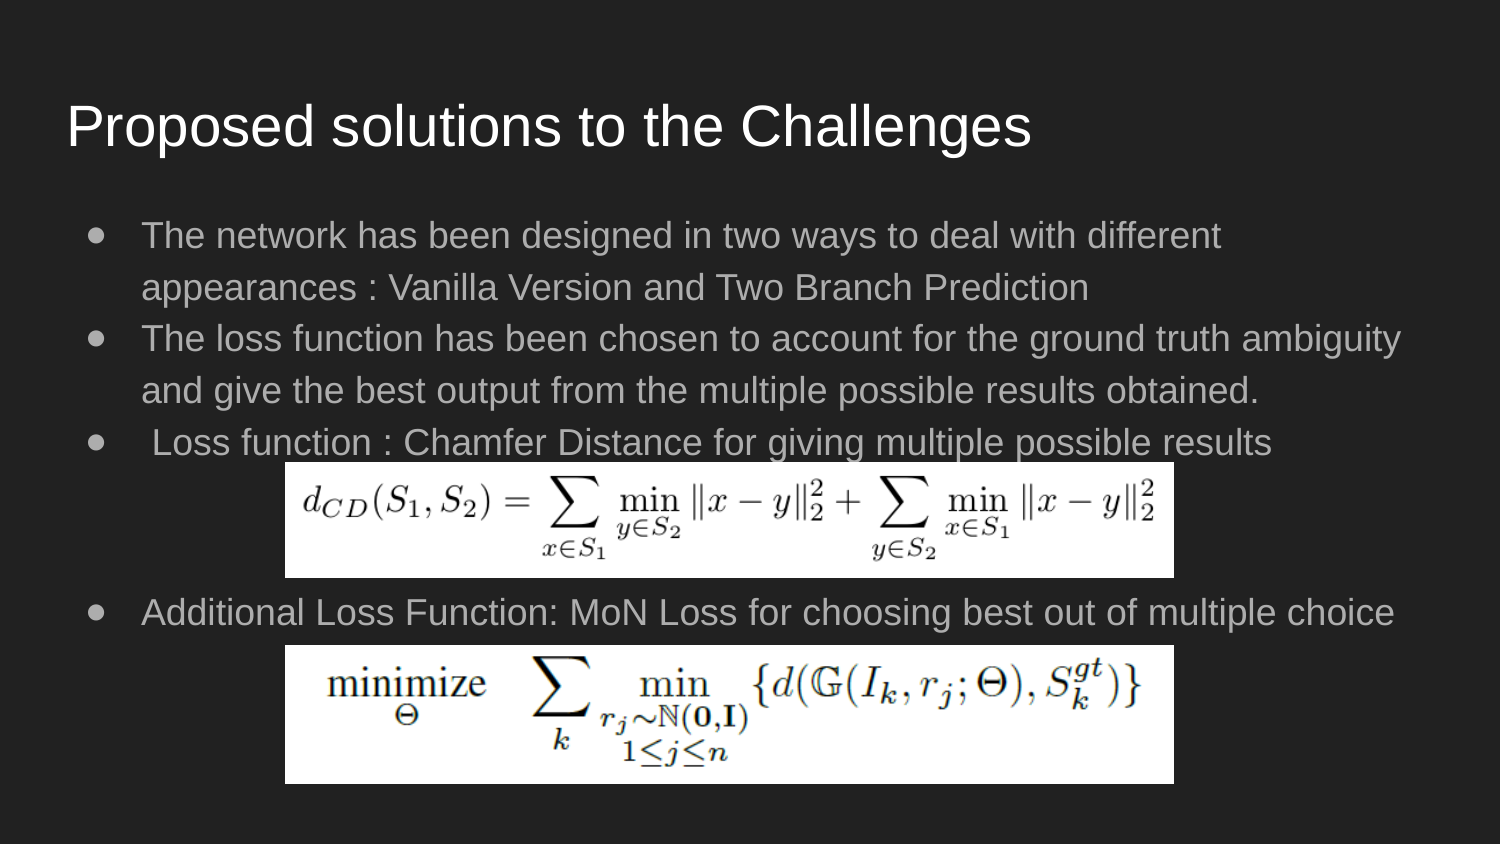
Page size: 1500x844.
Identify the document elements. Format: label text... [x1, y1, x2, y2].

picture [285, 645, 1174, 784]
picture [285, 462, 1174, 578]
list The network has been designed in two ways to deal with different appearances : Vanilla Version and Two Branch Prediction The loss function has been chosen to account for the ground truth ambiguity and give the best output from the multiple possible results obtained. Loss function : Chamfer Distance for giving multiple possible results Additional Loss Function: MoN Loss for choosing best out of multiple choice [51, 189, 1449, 750]
title Proposed solutions to the Challenges [51, 72, 1449, 167]
